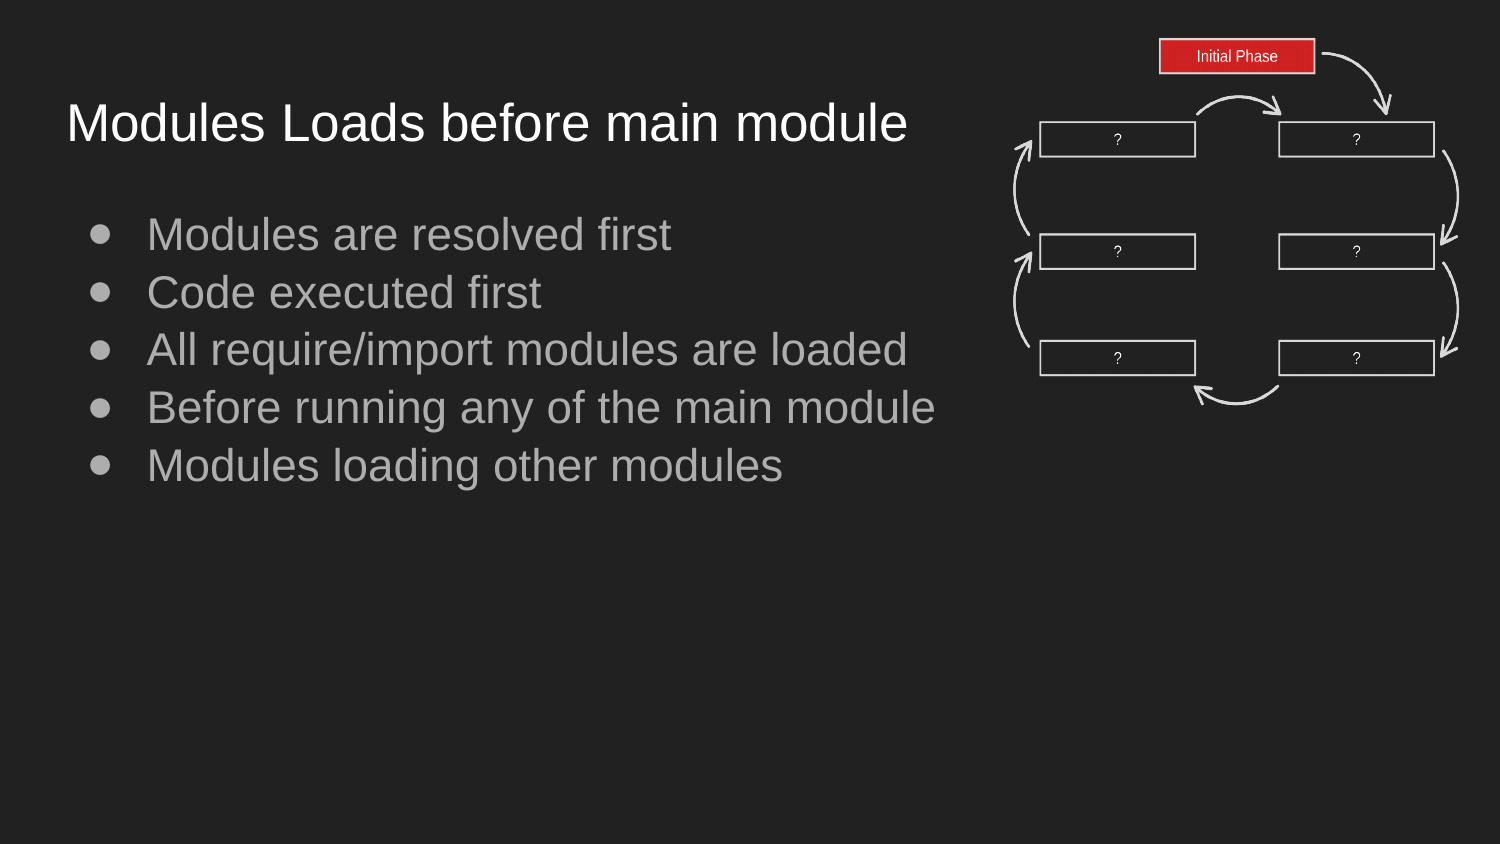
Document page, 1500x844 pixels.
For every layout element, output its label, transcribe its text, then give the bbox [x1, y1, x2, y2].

list Modules are resolved first Code executed first All require/import modules are loaded Before running any of the main module Modules loading other modules [56, 186, 1455, 606]
picture [995, 14, 1479, 433]
title Modules Loads before main module [51, 72, 995, 167]
